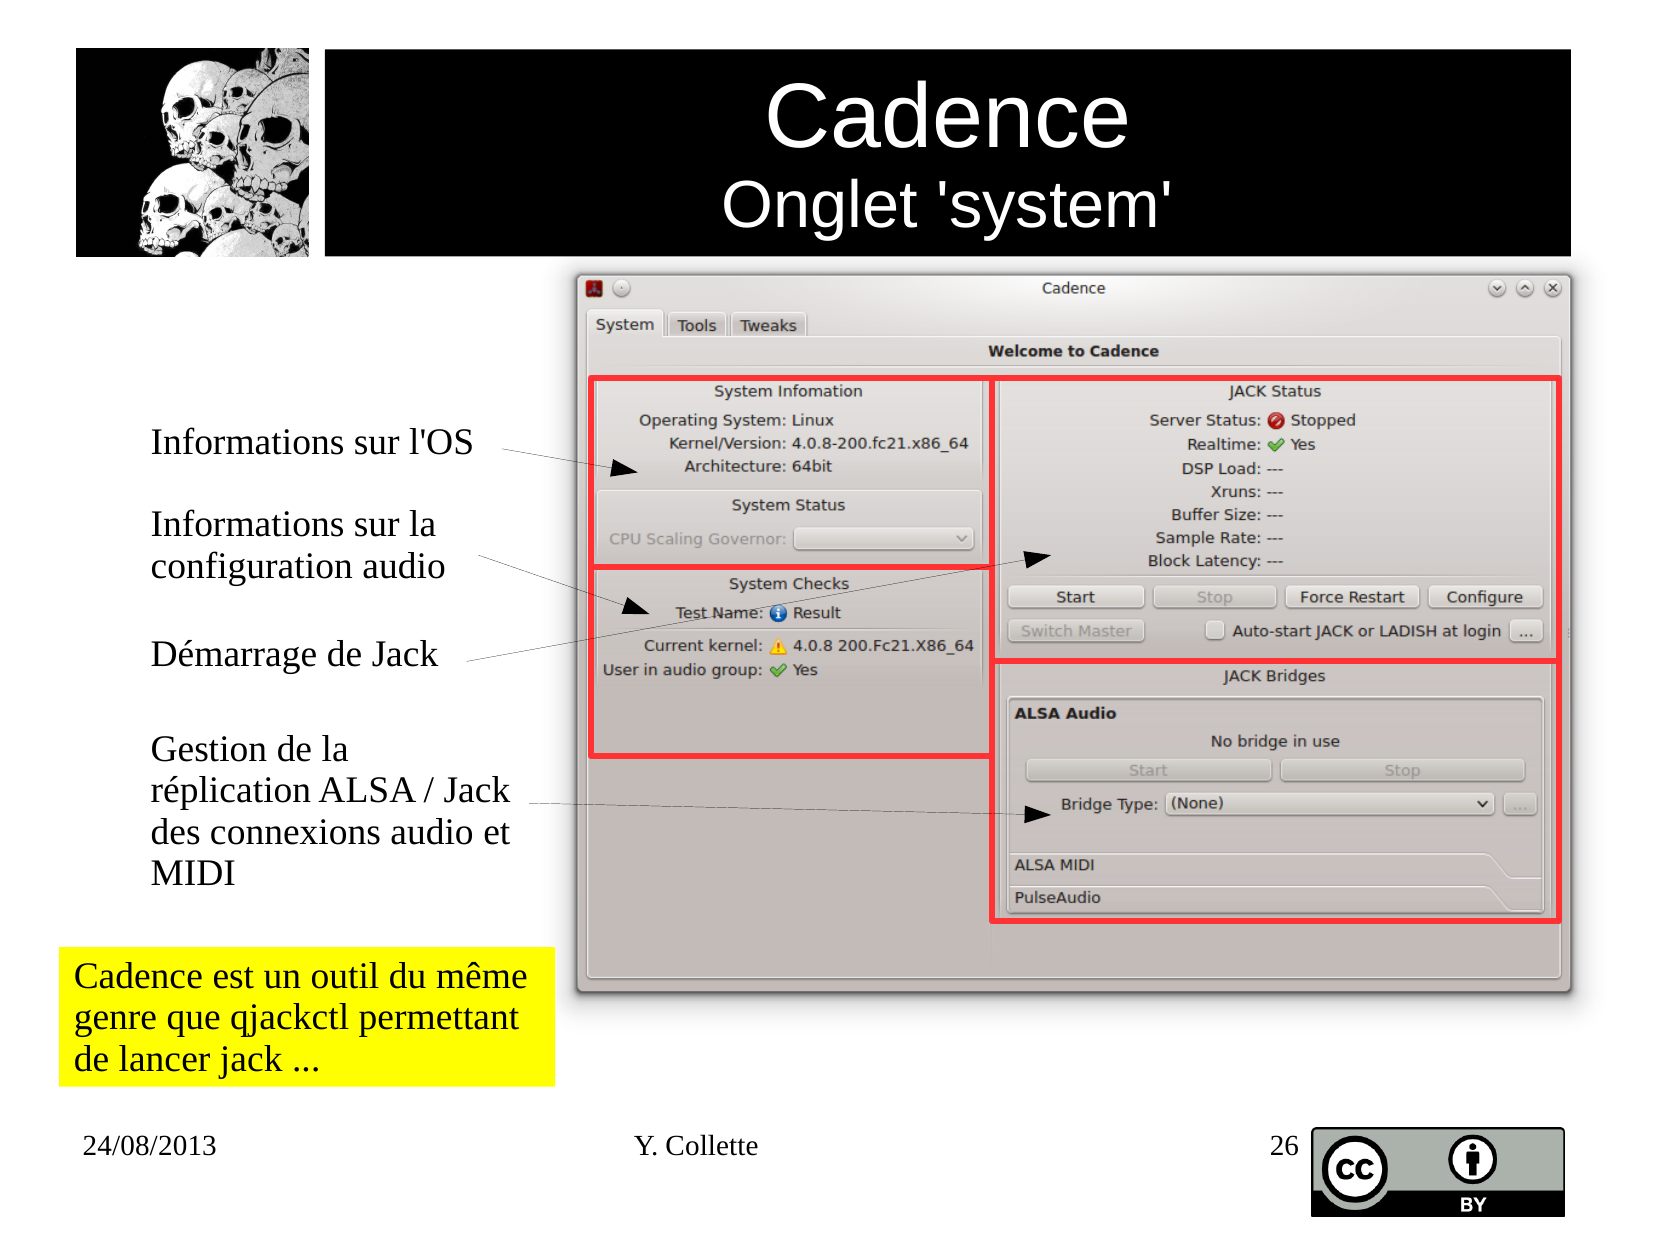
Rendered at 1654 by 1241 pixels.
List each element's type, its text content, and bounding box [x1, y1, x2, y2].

picture [594, 570, 989, 753]
text_box Gestion de la réplication ALSA / Jack des connexions audio et MIDI [135, 720, 526, 902]
picture [529, 227, 1619, 1040]
picture [529, 574, 588, 649]
title Cadence Onglet 'system' [324, 49, 1571, 257]
picture [1311, 1127, 1565, 1217]
text_box Informations sur l'OS [135, 413, 502, 470]
picture [529, 640, 989, 813]
picture [995, 381, 1556, 658]
picture [594, 570, 963, 637]
picture [76, 48, 309, 257]
picture [594, 381, 989, 564]
picture [529, 454, 588, 592]
text_box Démarrage de Jack [135, 625, 467, 683]
picture [995, 664, 1556, 918]
text_box Informations sur la configuration audio [135, 496, 479, 594]
text_box Cadence est un outil du même genre que qjackctl permettant de lancer jack ... [59, 947, 556, 1087]
